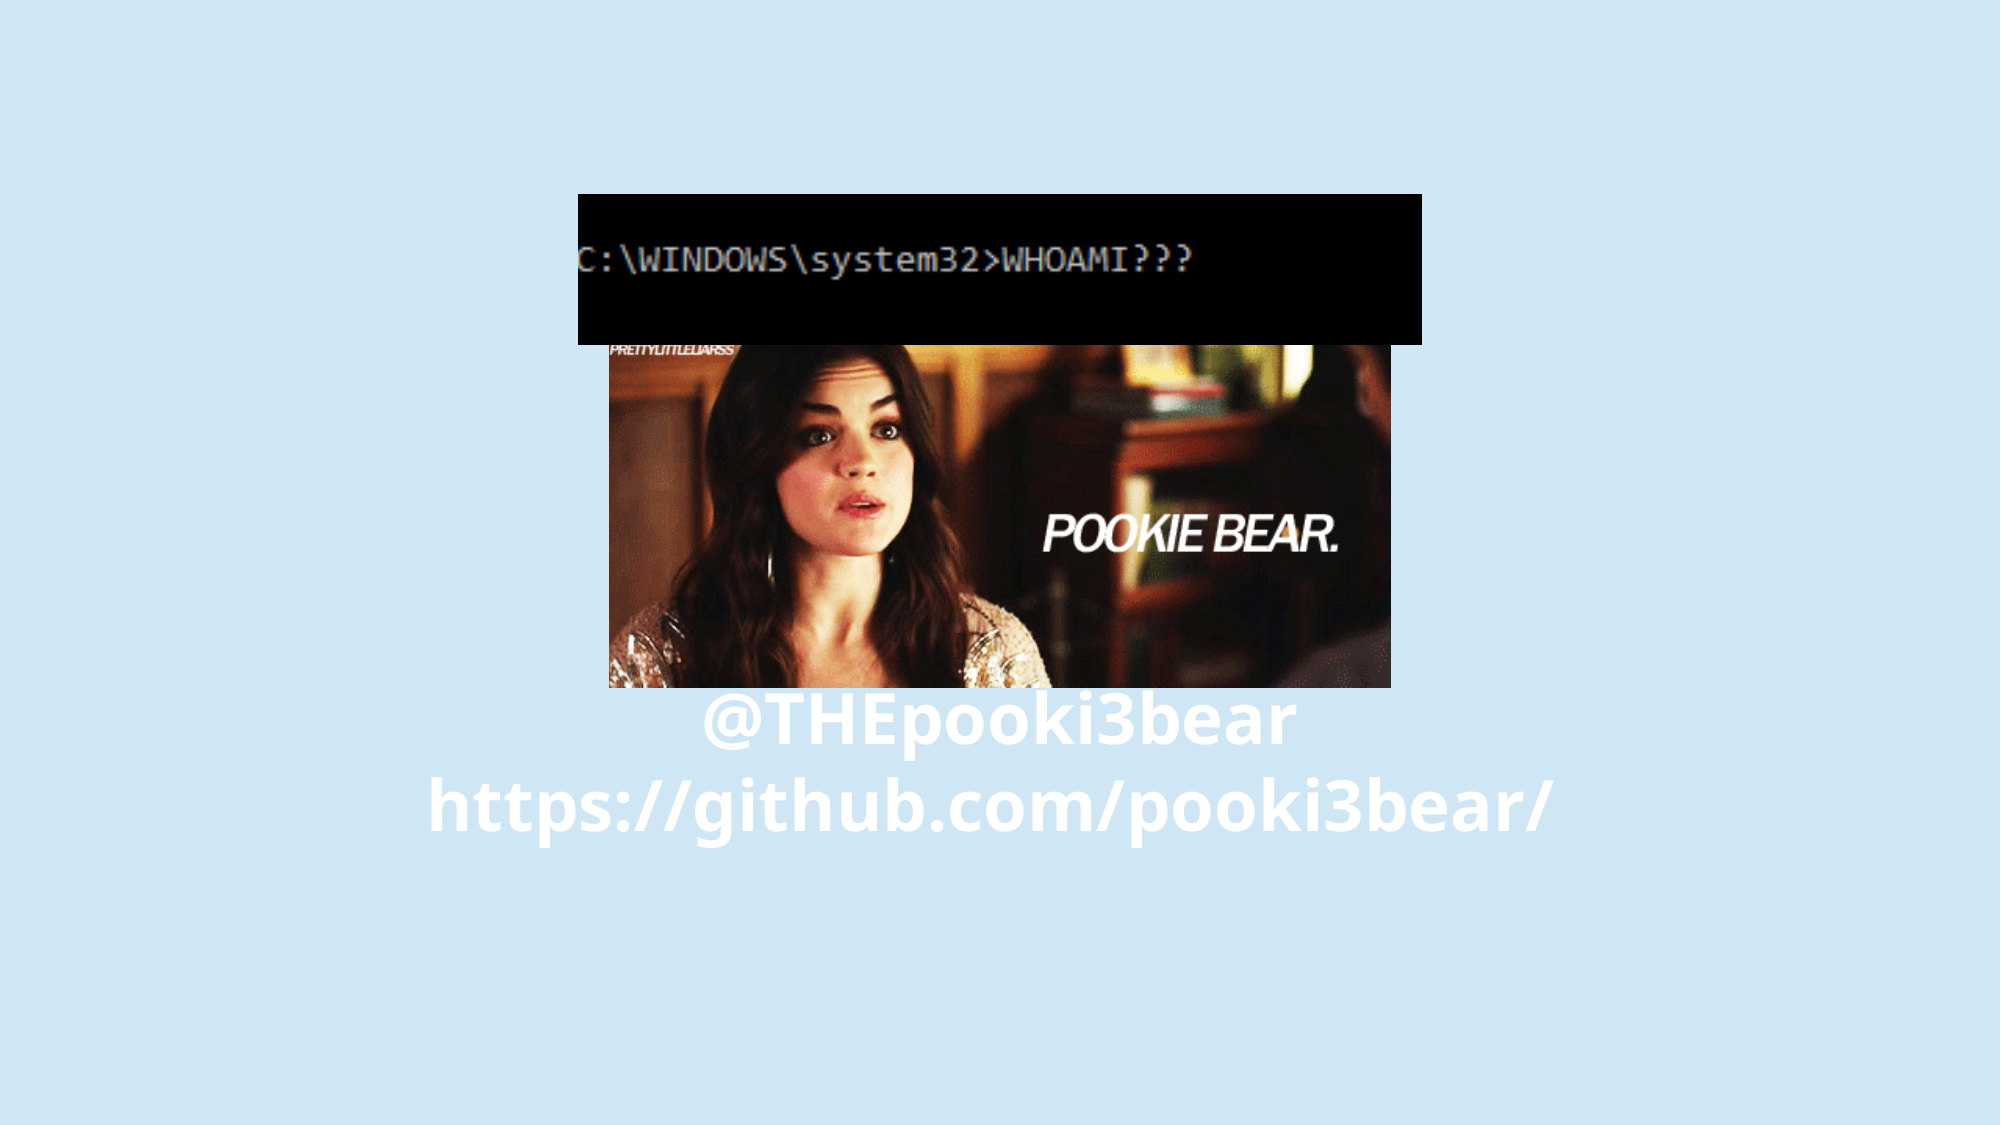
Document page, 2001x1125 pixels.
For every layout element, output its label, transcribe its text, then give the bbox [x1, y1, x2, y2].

title Speaker bio [261, 184, 1739, 576]
subtitle Am Pookiebear: @THEpooki3bear https://github.com/pooki3bear/ [261, 590, 1739, 863]
picture [578, 194, 1422, 688]
